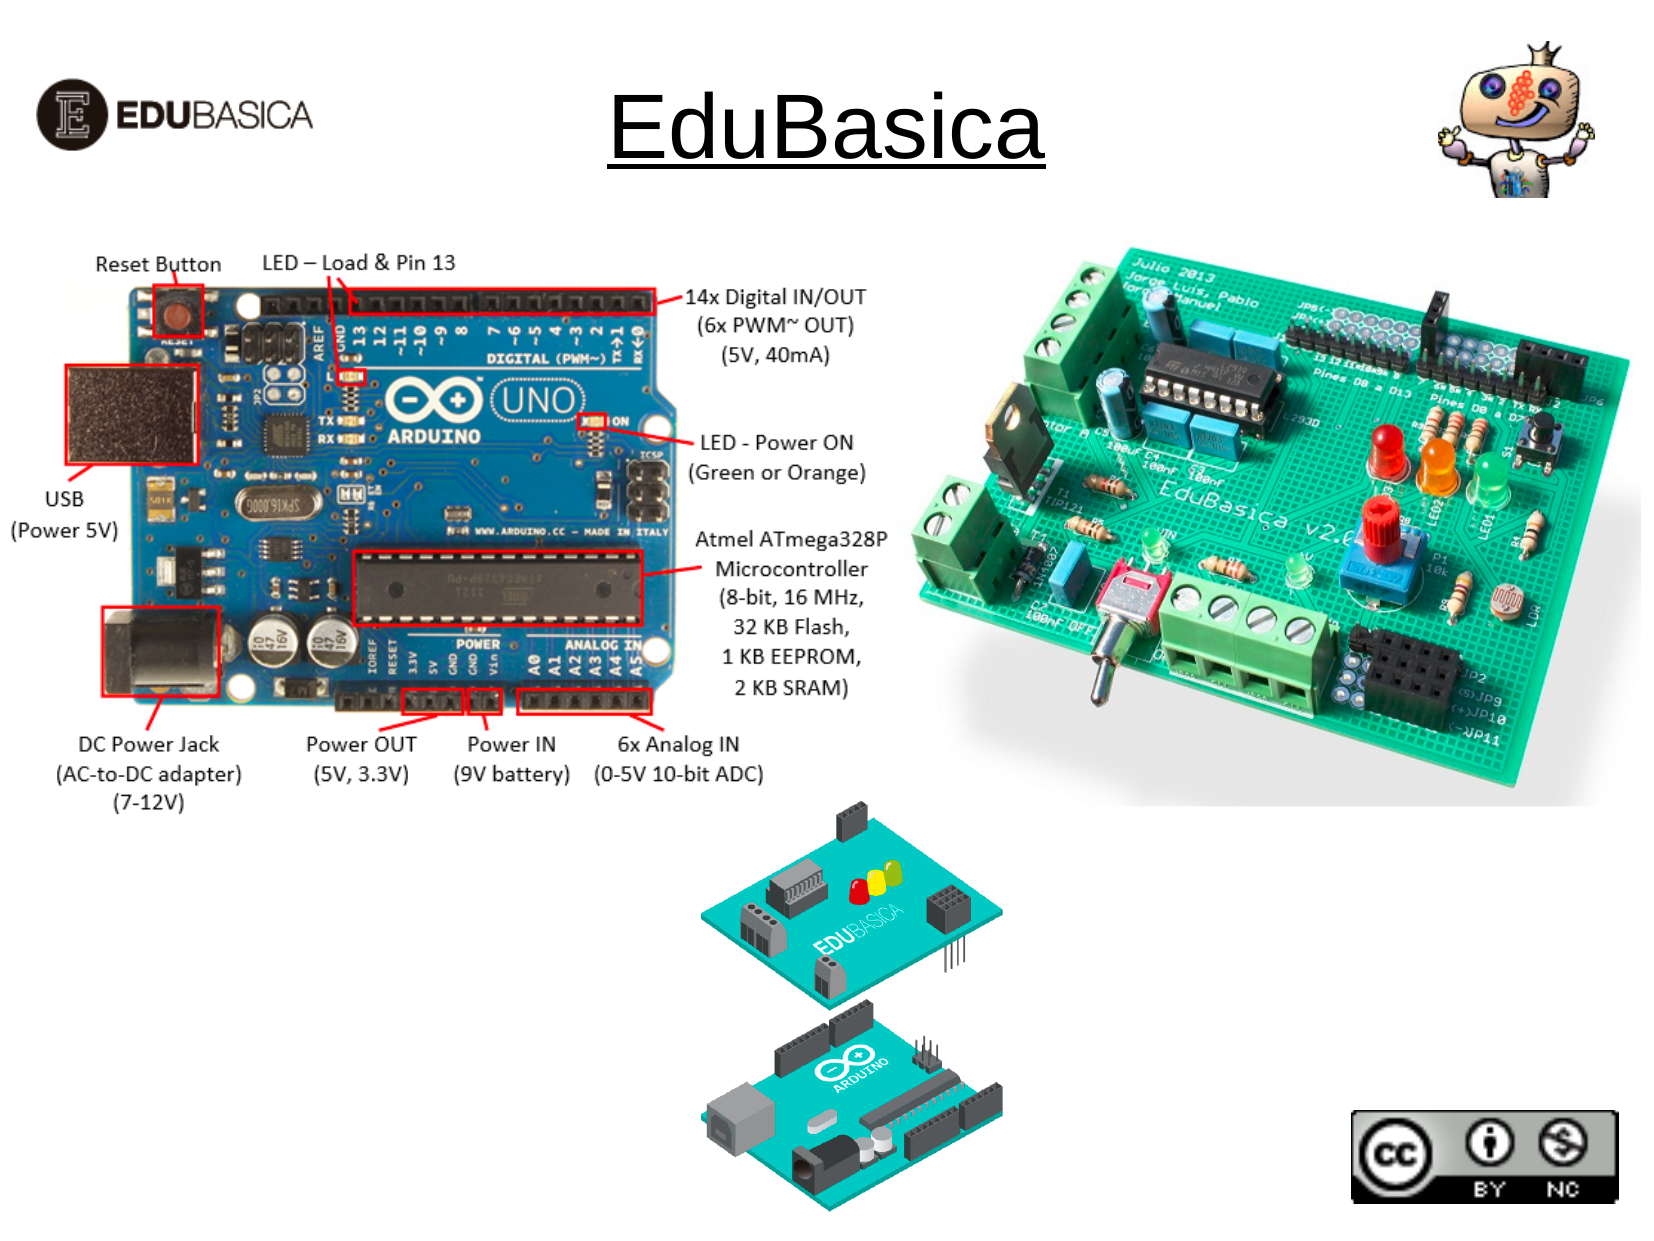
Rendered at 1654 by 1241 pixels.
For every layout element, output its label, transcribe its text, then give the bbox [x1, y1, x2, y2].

picture [35, 77, 316, 154]
picture [1438, 41, 1595, 198]
picture [7, 231, 1641, 1222]
title EduBasica [82, 23, 1571, 231]
picture [1351, 1110, 1619, 1204]
